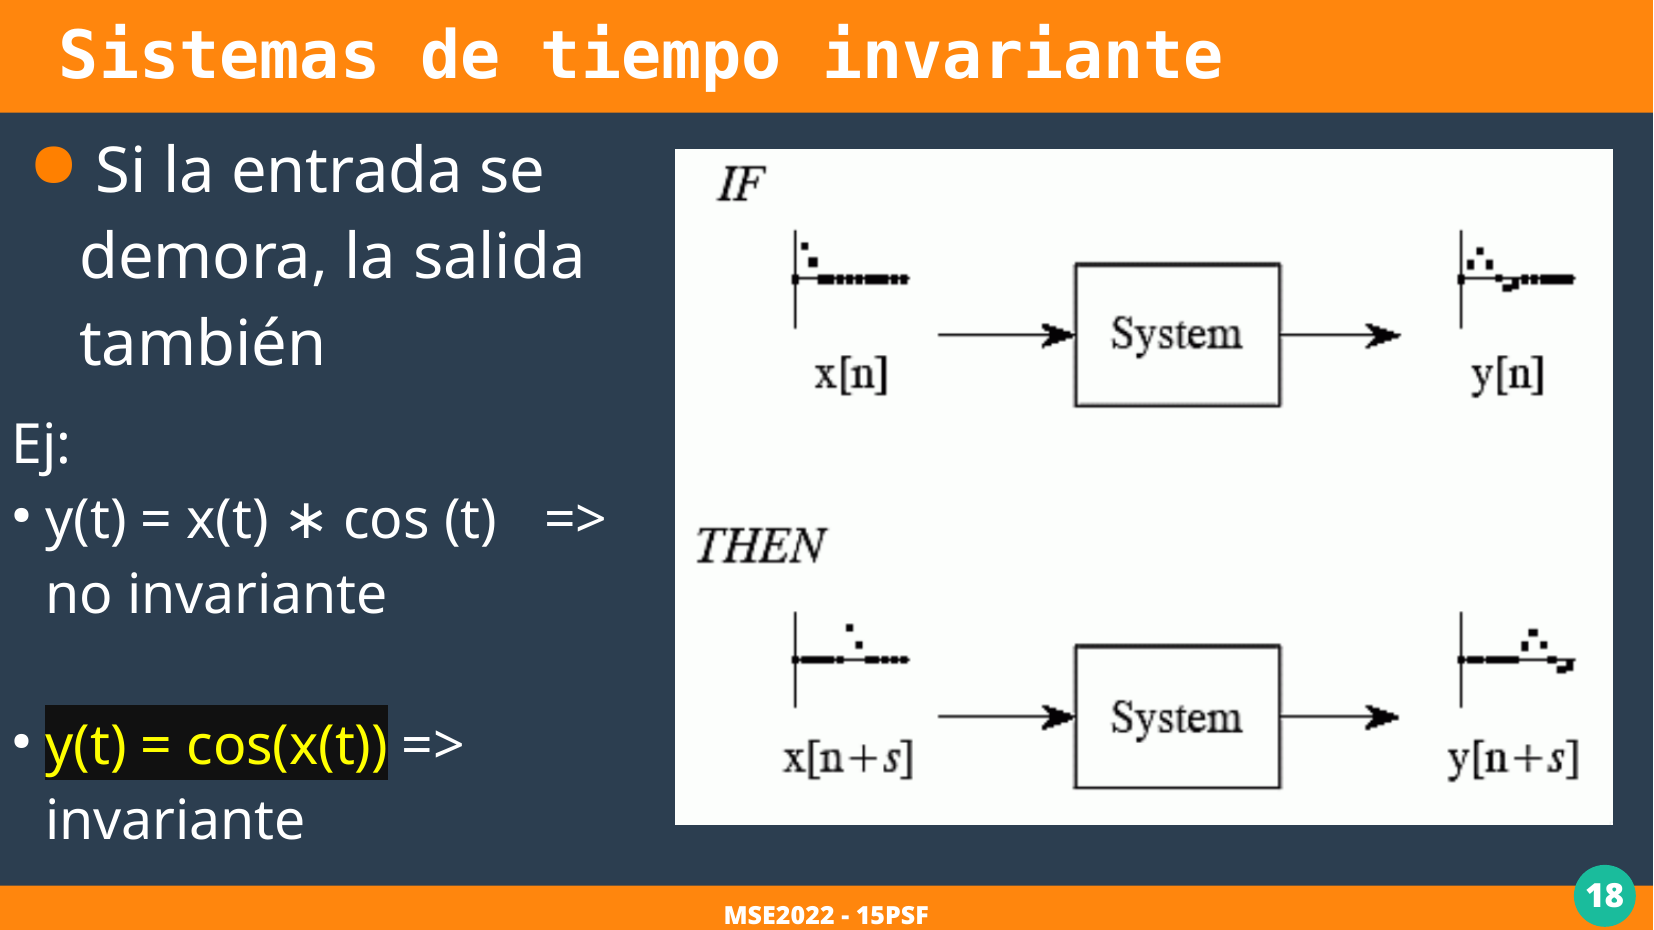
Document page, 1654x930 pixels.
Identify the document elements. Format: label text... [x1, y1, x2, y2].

list Si la entrada se demora, la salida también Ej: y(t) = x(t) ∗ cos (t) => no invariante y(t) = cos(x(t)) => invariante [11, 125, 638, 863]
picture [675, 149, 1613, 826]
title Sistemas de tiempo invariante [58, 16, 1594, 76]
